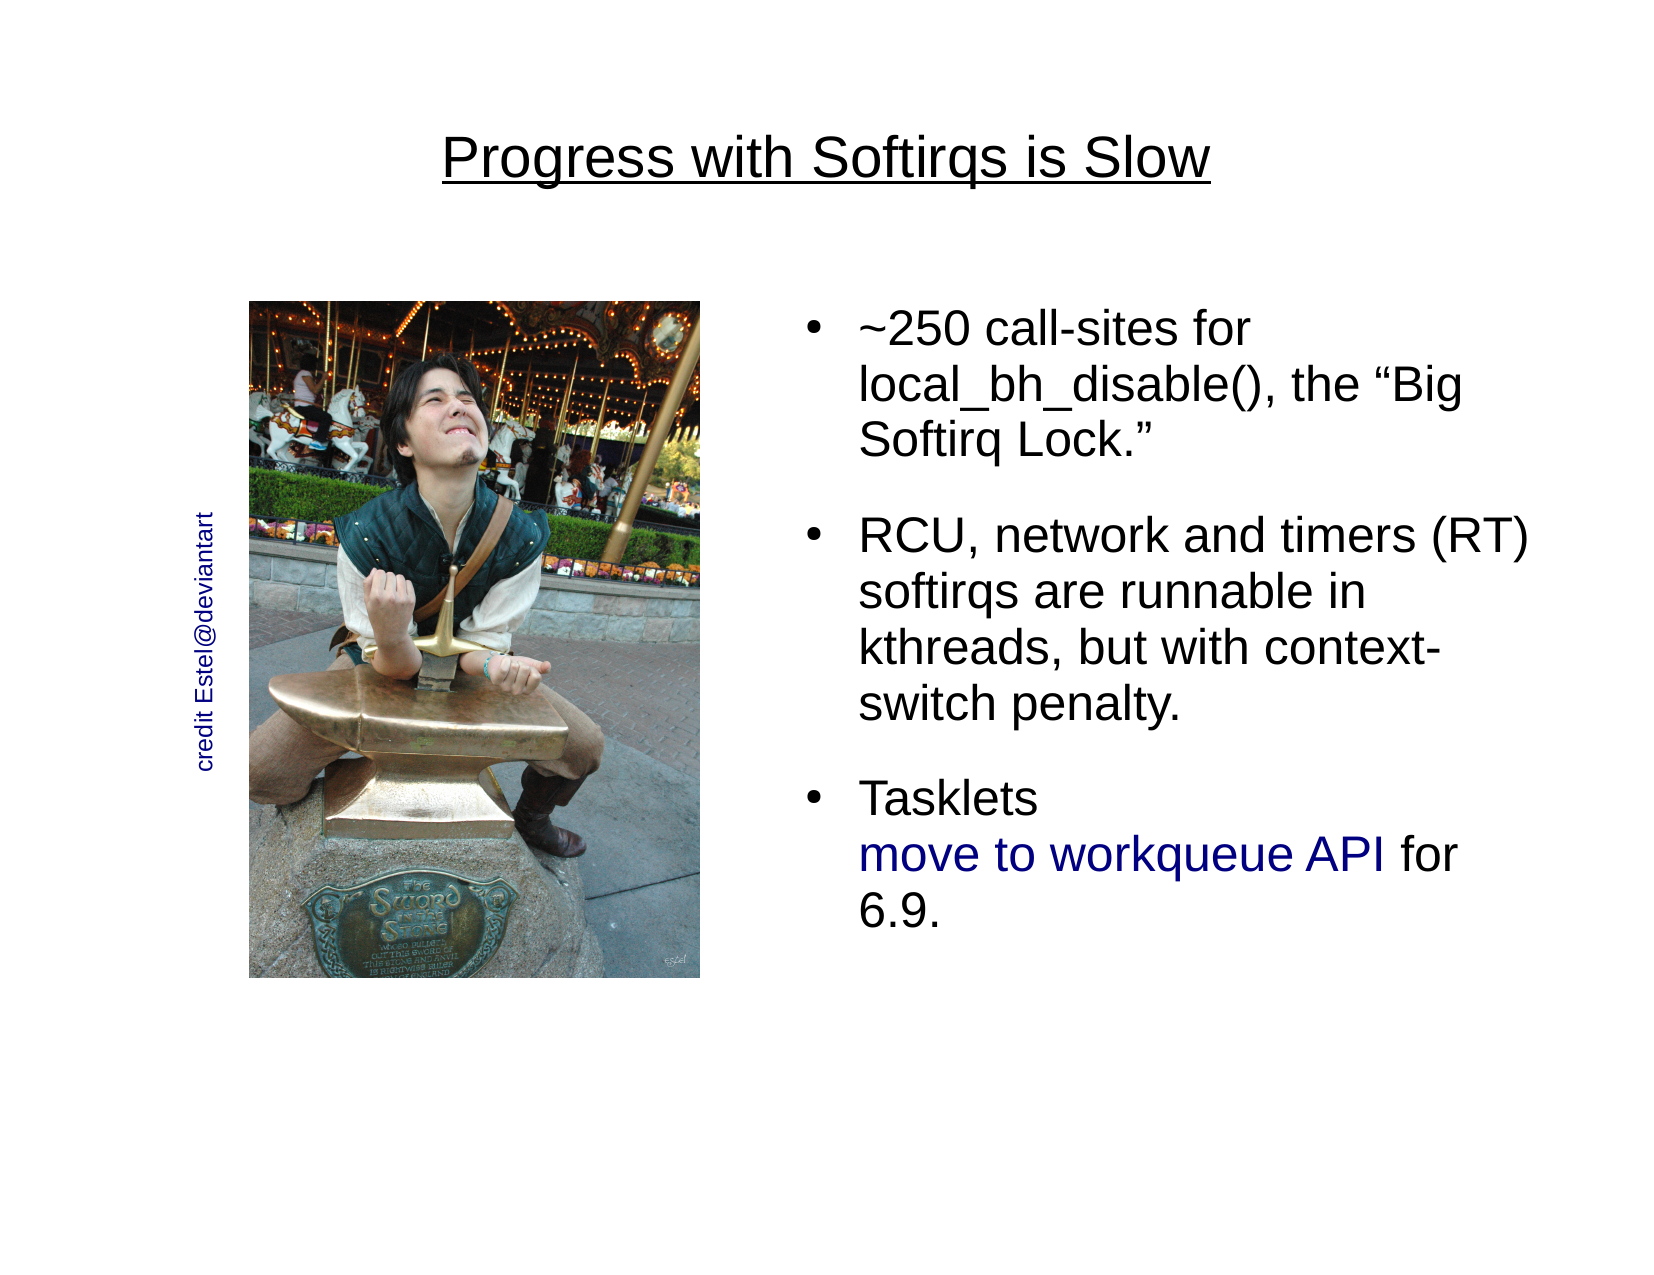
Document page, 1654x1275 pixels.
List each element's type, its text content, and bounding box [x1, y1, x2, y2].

picture [249, 301, 700, 978]
title Progress with Softirqs is Slow [82, 50, 1571, 264]
list ~250 call-sites for local_bh_disable(), the “Big Softirq Lock.” RCU, network and timers (RT) softirqs are runnable in kthreads, but with context-switch penalty. Taskletsmove to workqueue API for 6.9. [787, 299, 1538, 1013]
text_box credit Estel@deviantart [182, 498, 226, 788]
